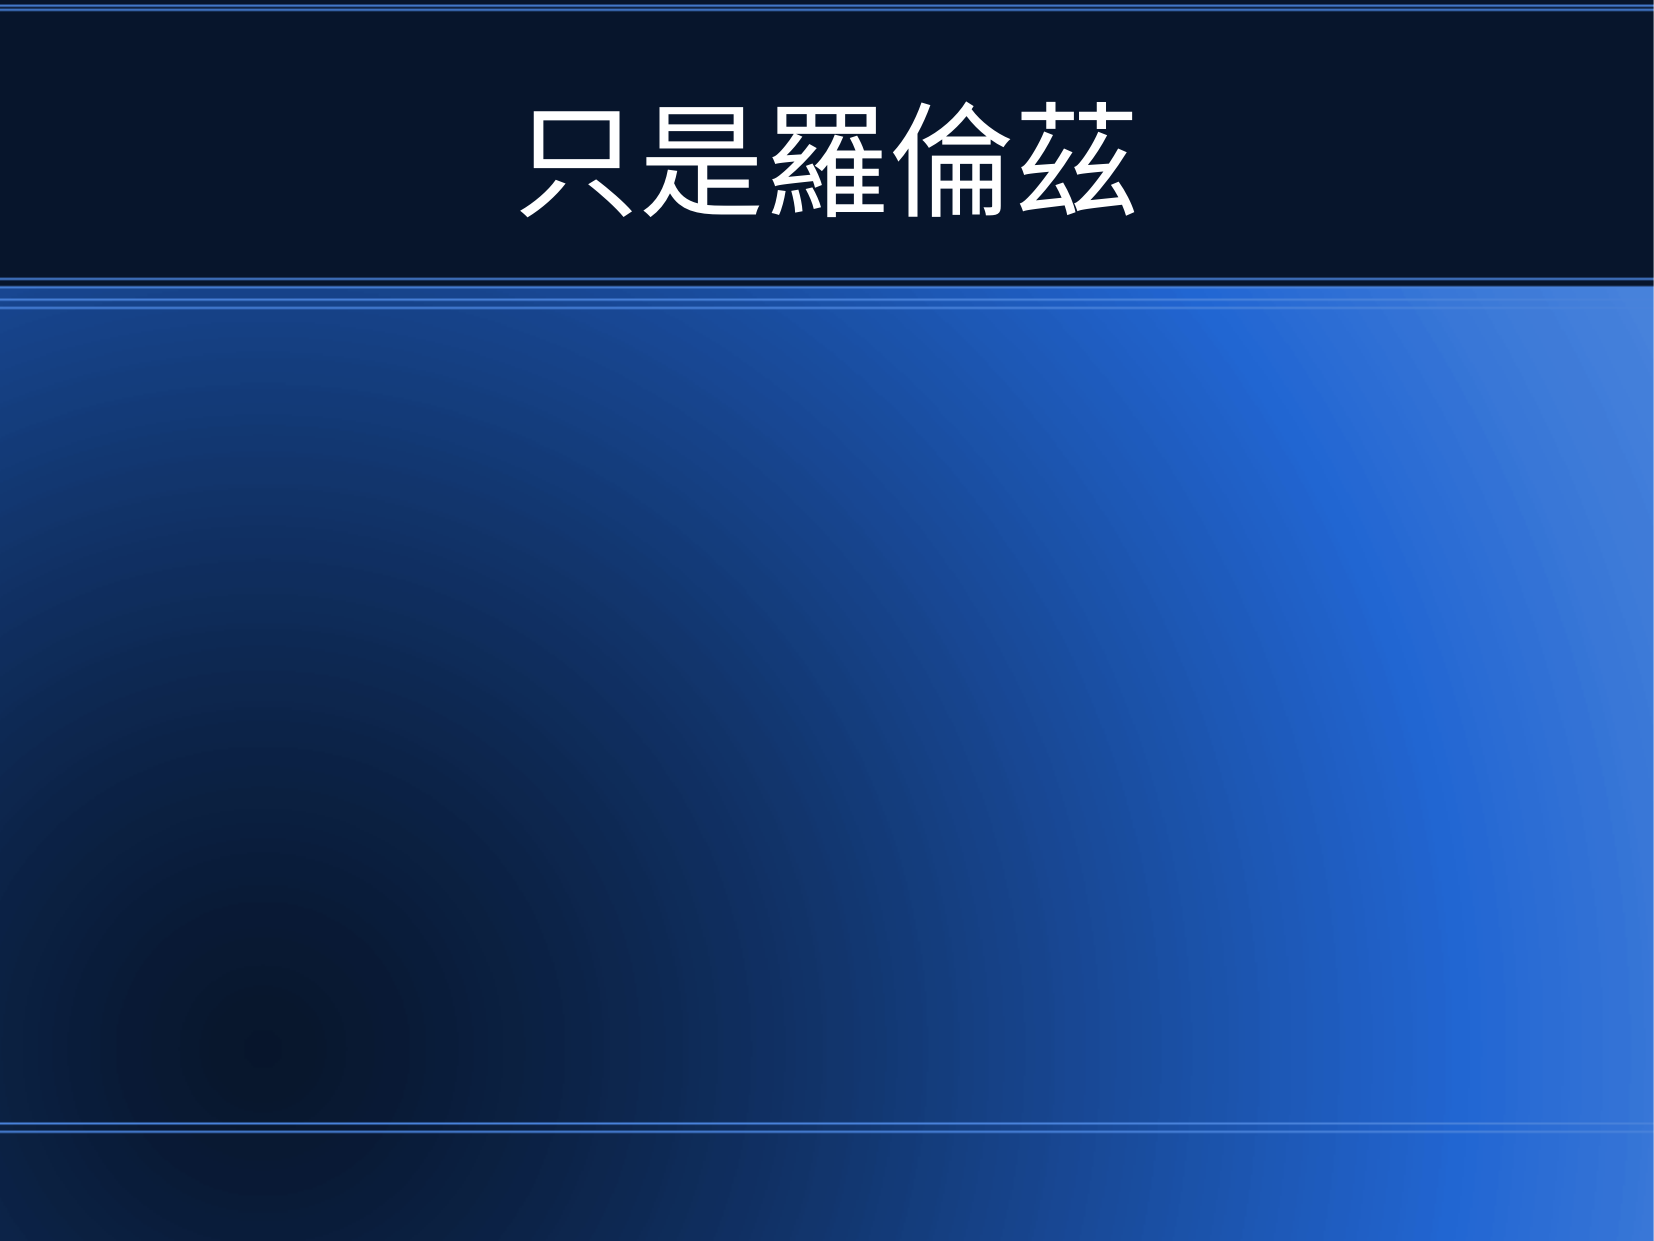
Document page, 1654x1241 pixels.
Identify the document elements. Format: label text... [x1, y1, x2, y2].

title 只是羅倫茲 [82, 49, 1571, 257]
picture [0, 0, 1654, 1241]
